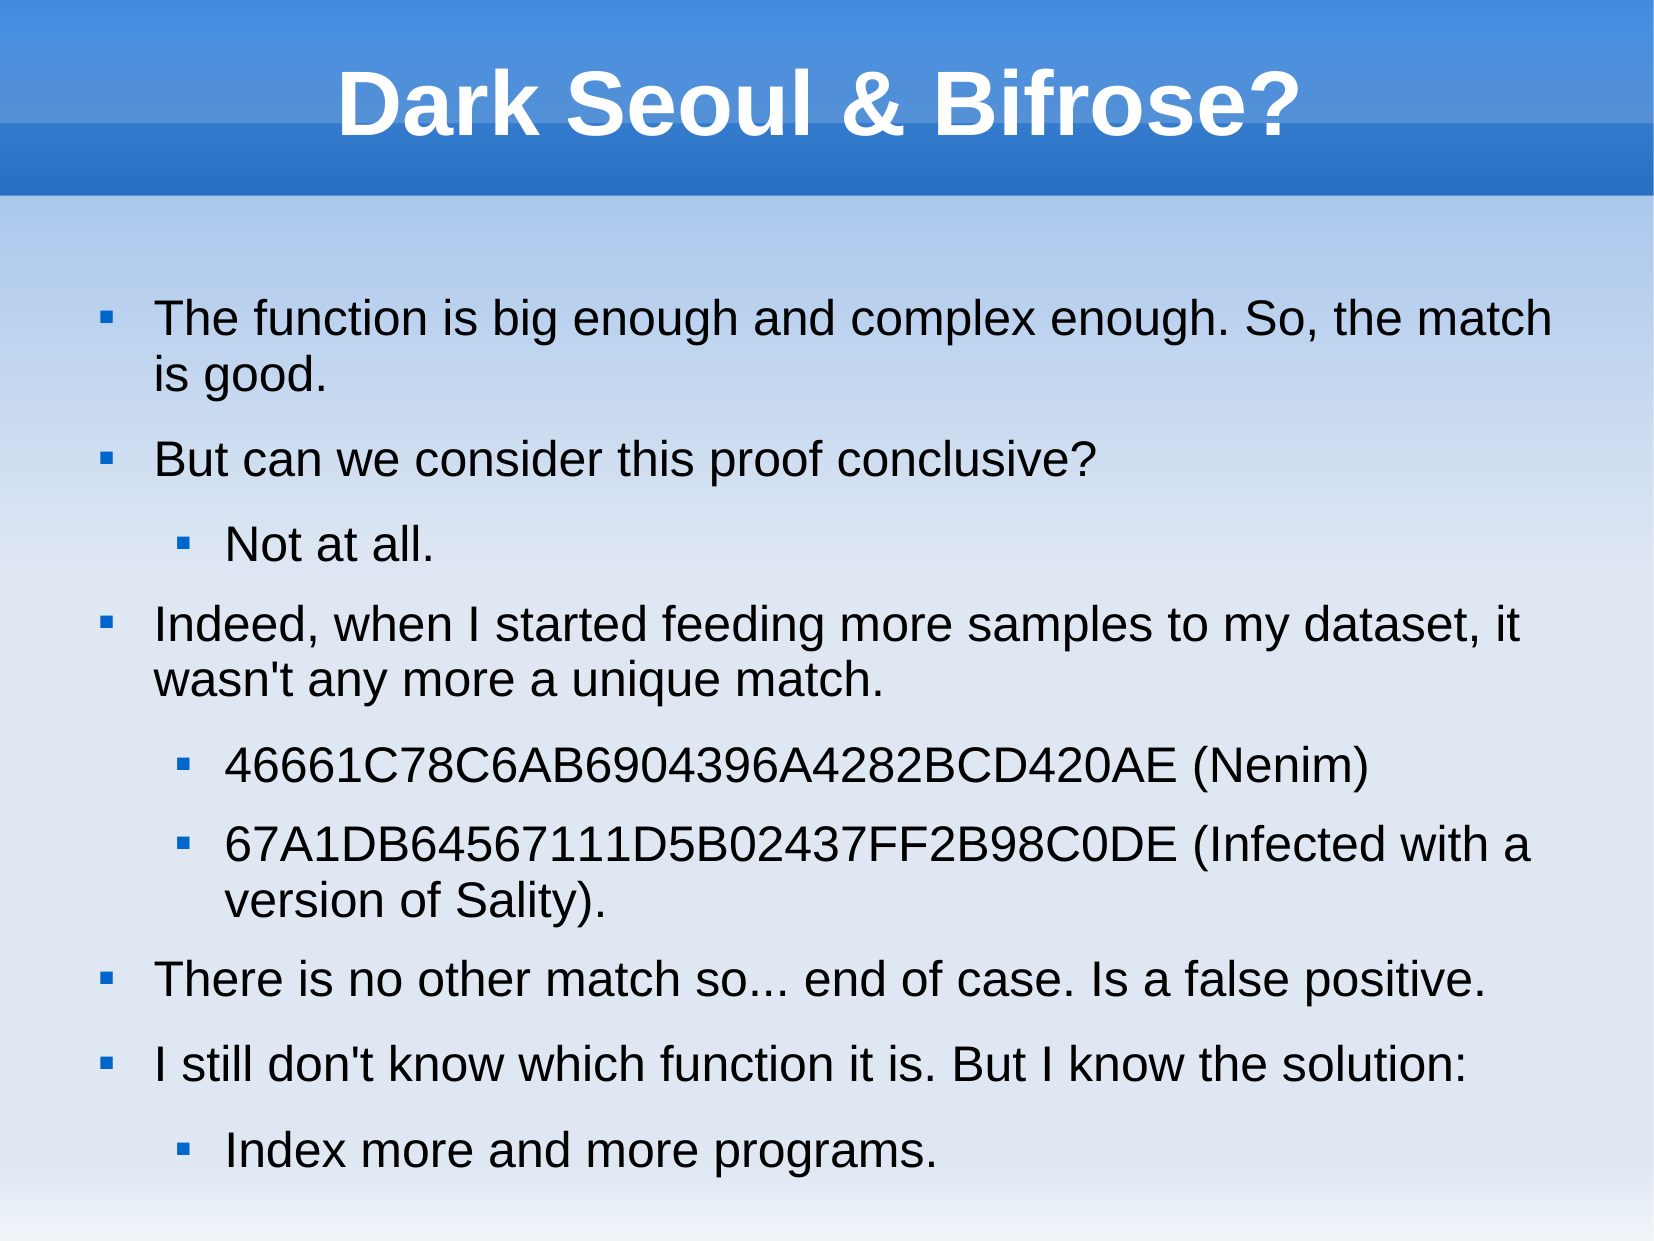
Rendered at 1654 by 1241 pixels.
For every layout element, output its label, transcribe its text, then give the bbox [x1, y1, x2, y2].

picture [0, 0, 1654, 1241]
list The function is big enough and complex enough. So, the match is good. But can we consider this proof conclusive? Not at all. Indeed, when I started feeding more samples to my dataset, it wasn't any more a unique match. 46661C78C6AB6904396A4282BCD420AE (Nenim) 67A1DB64567111D5B02437FF2B98C0DE (Infected with a version of Sality). There is no other match so... end of case. Is a false positive. I still don't know which function it is. But I know the solution: Index more and more programs. [82, 290, 1571, 1185]
title Dark Seoul & Bifrose? [76, 0, 1565, 208]
